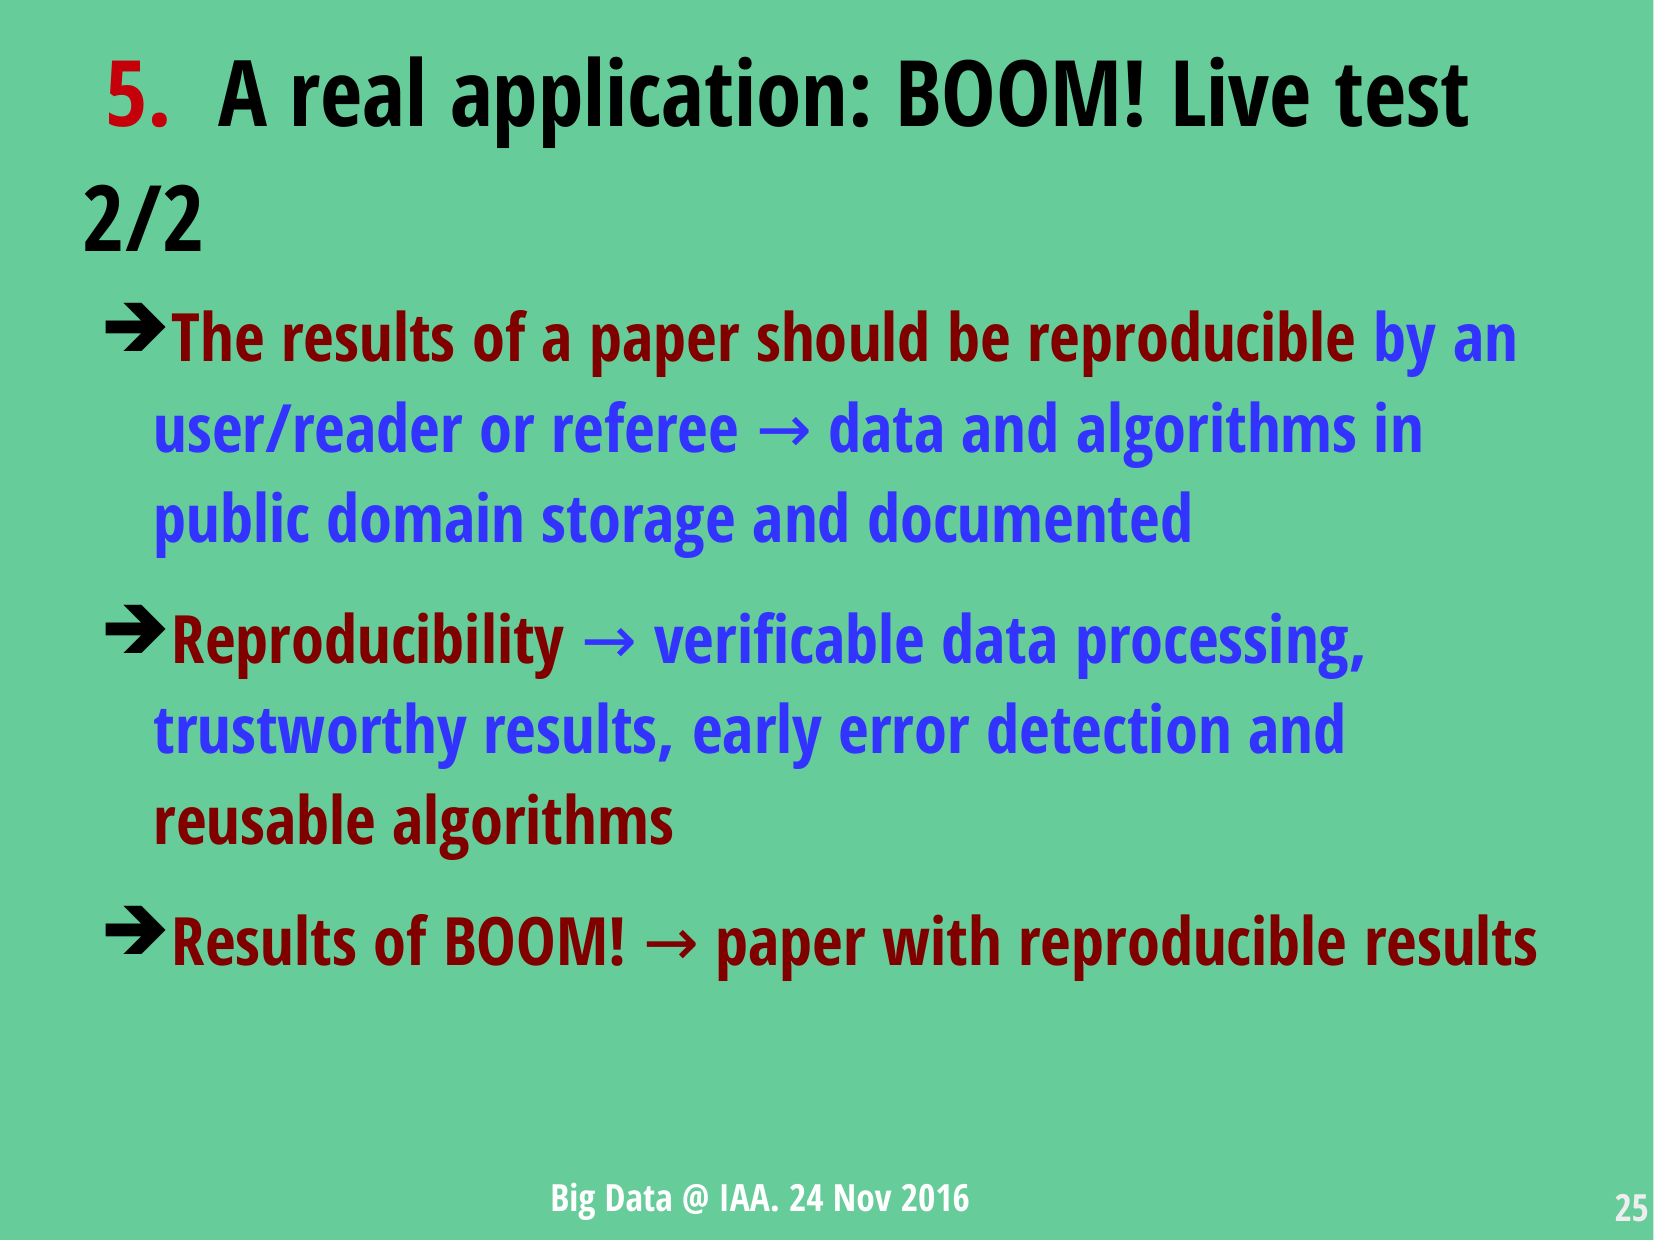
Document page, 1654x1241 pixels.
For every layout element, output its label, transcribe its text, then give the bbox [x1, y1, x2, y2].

list The results of a paper should be reproducible by an user/reader or referee → data and algorithms in public domain storage and documented Reproducibility → verificable data processing, trustworthy results, early error detection and reusable algorithms Results of BOOM! → paper with reproducible results [82, 290, 1571, 1010]
title 5. A real application: BOOM! Live test 2/2 [82, 27, 1571, 279]
